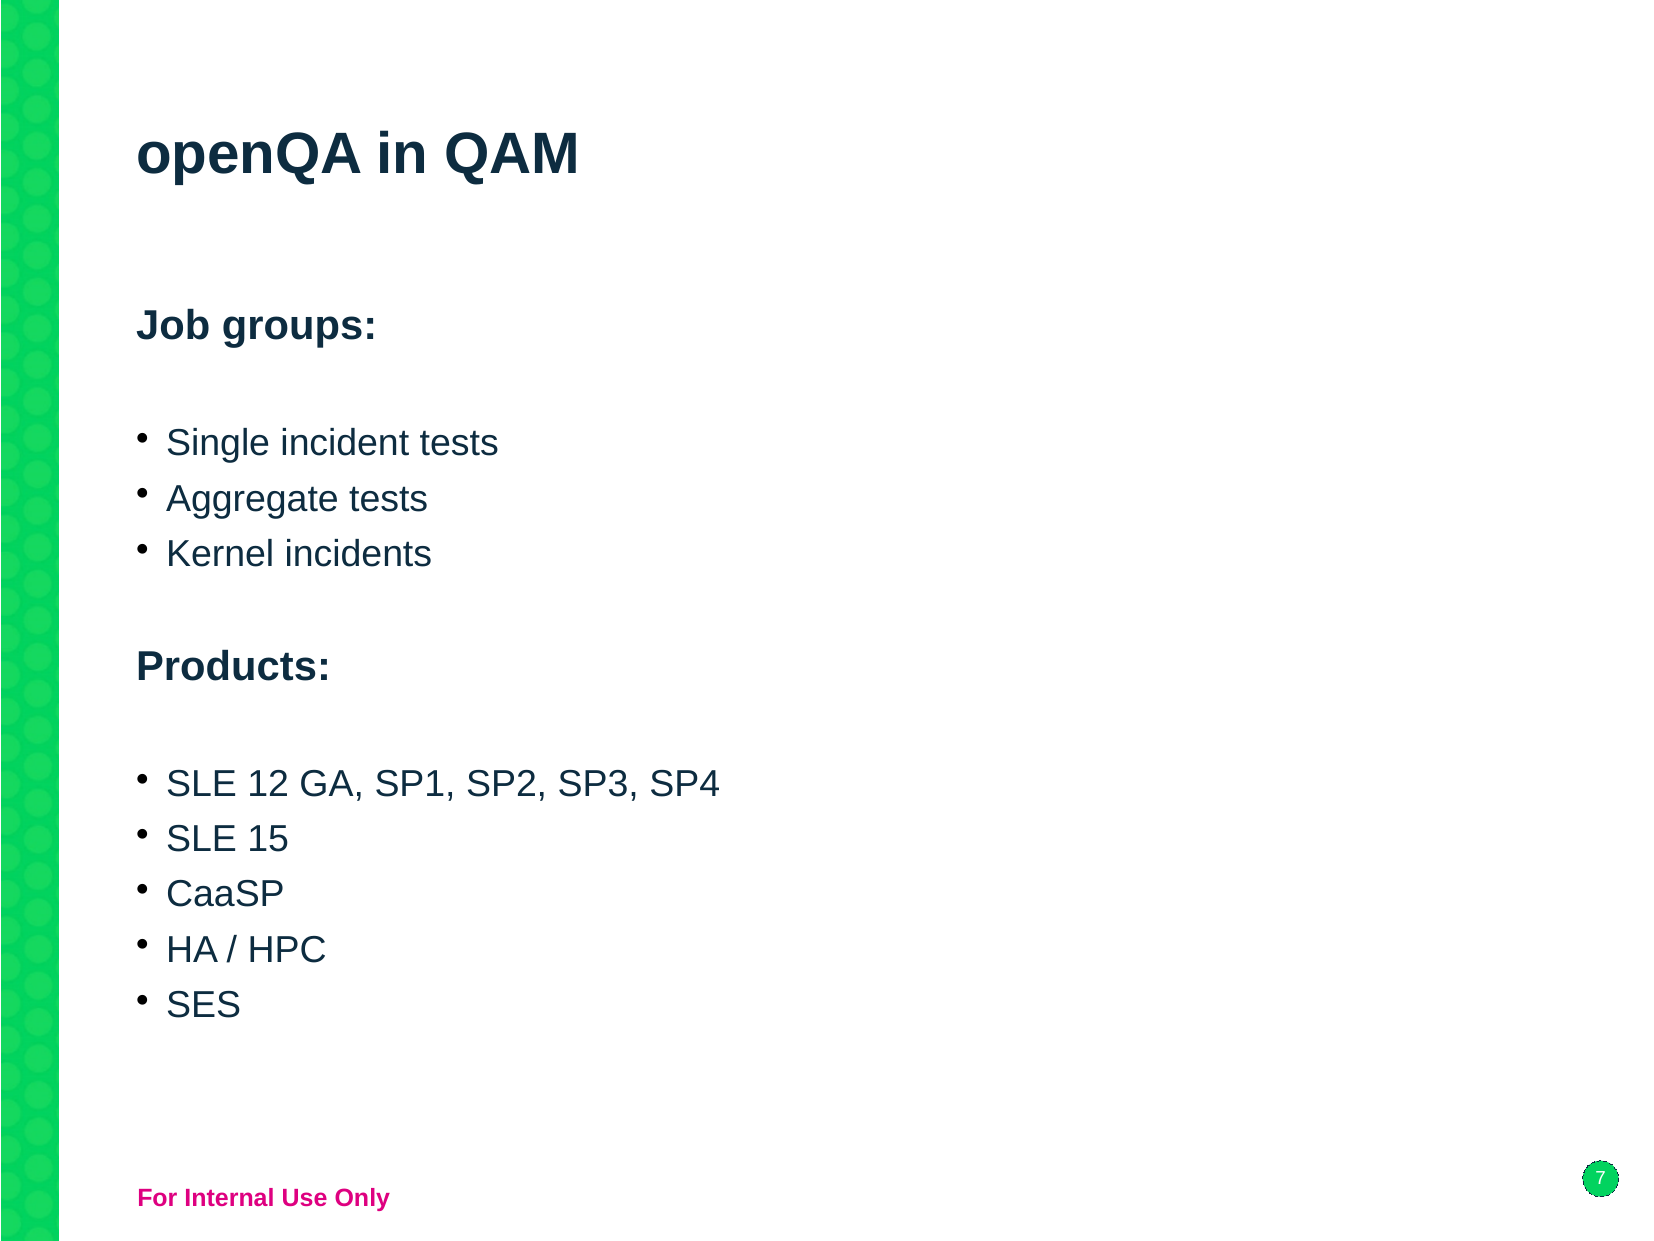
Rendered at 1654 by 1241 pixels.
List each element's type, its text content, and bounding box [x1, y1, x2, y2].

title openQA in QAM [121, 49, 1531, 257]
picture [1, 0, 59, 1241]
text_box For Internal Use Only [122, 1175, 406, 1234]
list Job groups: Single incident tests Aggregate tests Kernel incidents Products: SLE 12 GA, SP1, SP2, SP3, SP4 SLE 15 CaaSP HA / HPC SES [121, 290, 1531, 1100]
